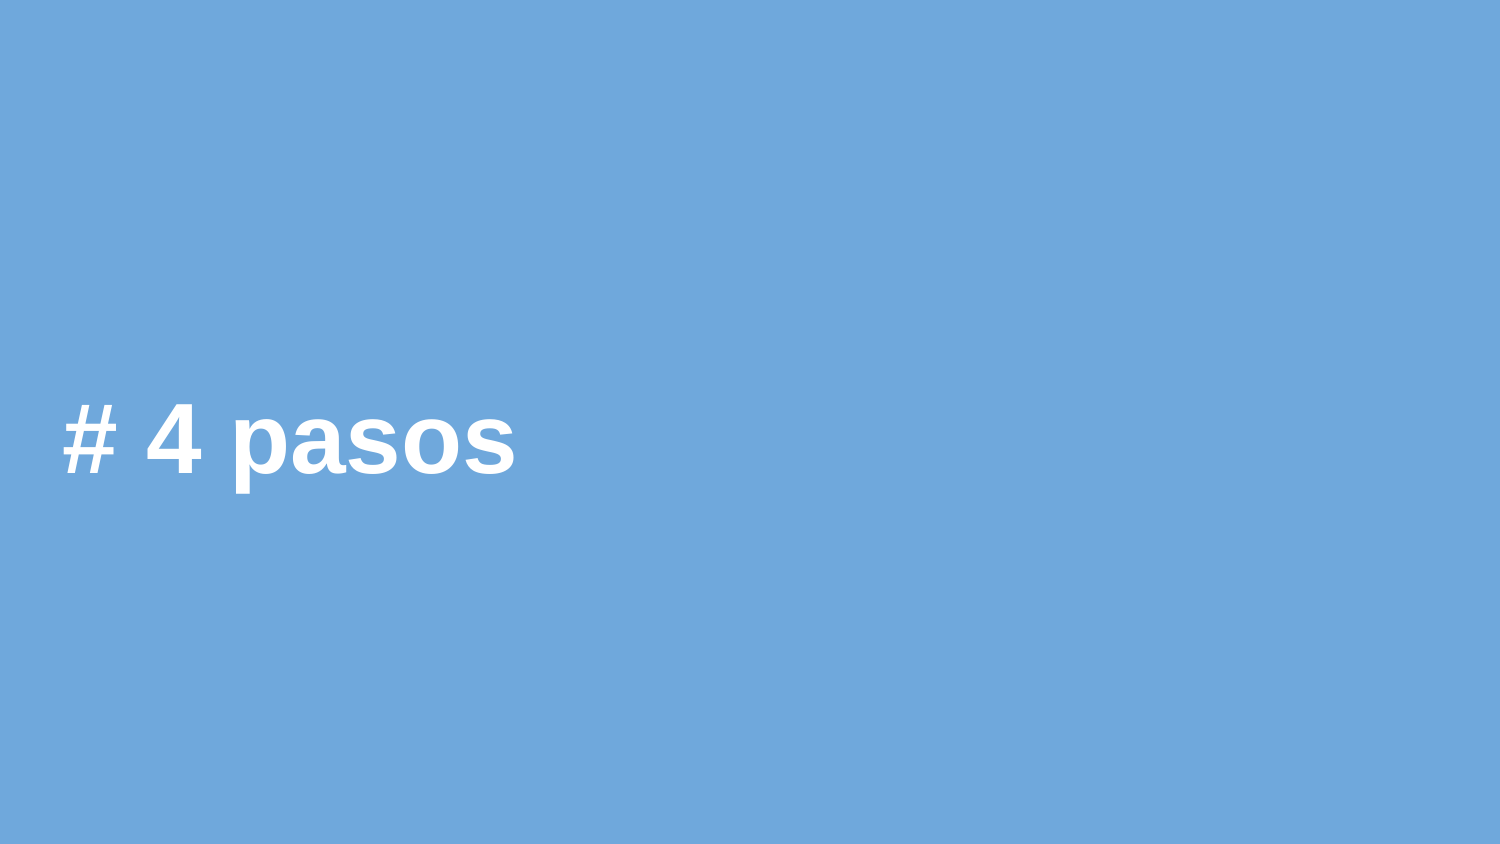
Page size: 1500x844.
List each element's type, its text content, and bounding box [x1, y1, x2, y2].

list # 4 pasos [47, 358, 1089, 486]
